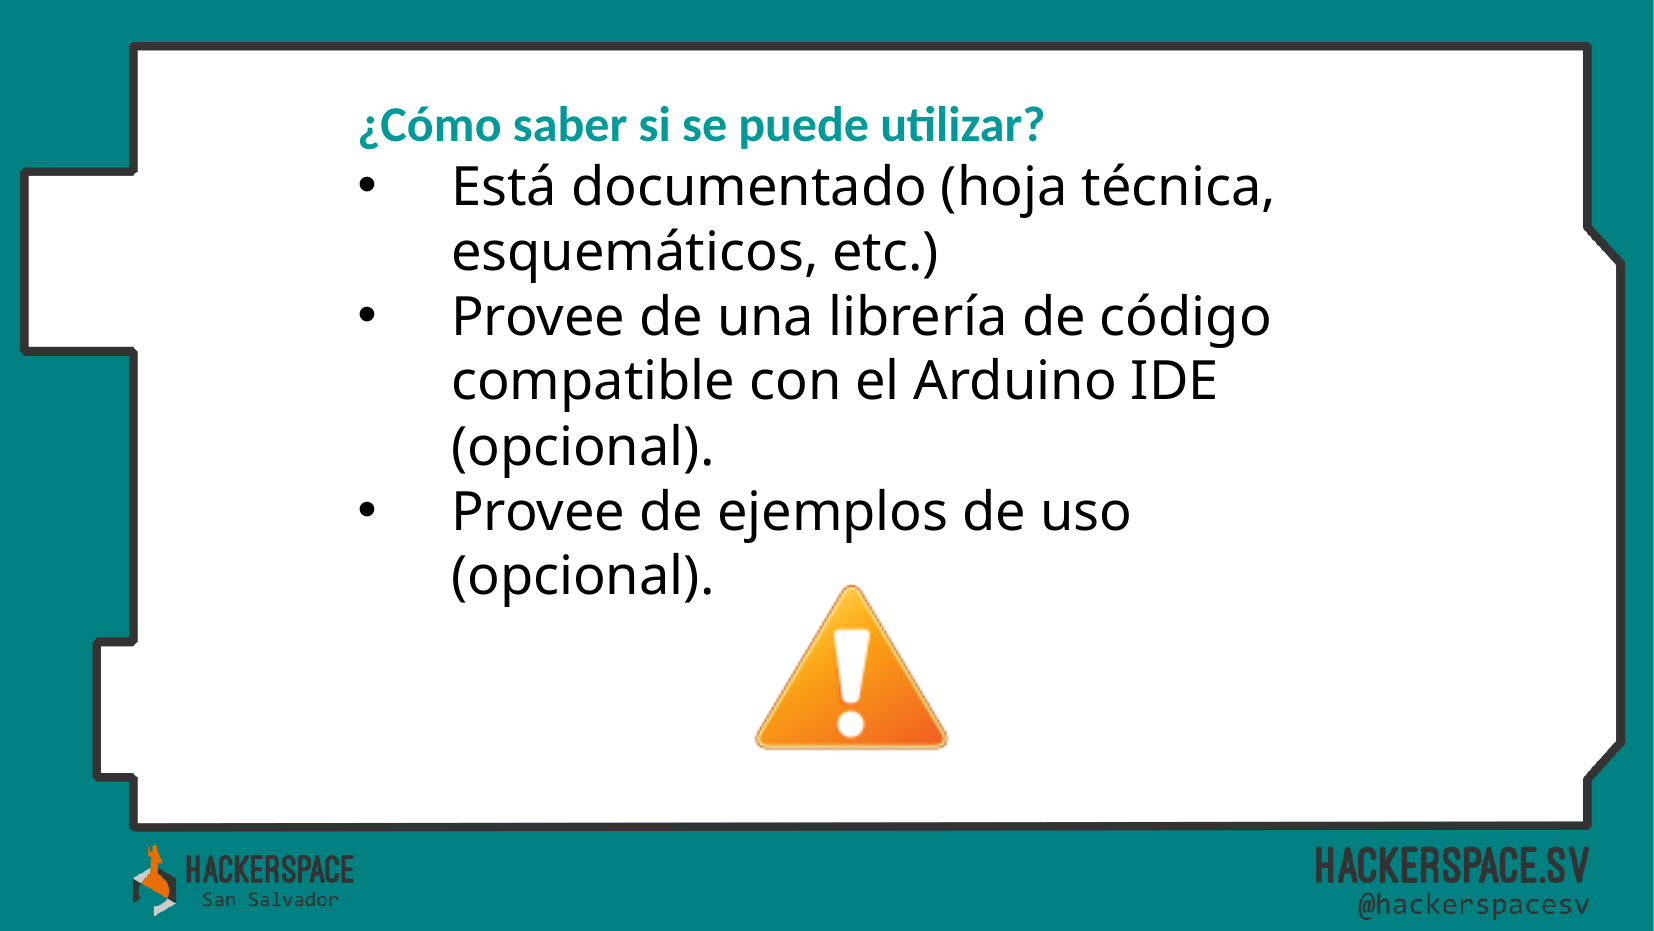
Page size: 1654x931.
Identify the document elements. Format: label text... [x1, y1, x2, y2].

picture [0, 0, 1654, 931]
text_box ¿Cómo saber si se puede utilizar? Está documentado (hoja técnica, esquemáticos, etc.) Provee de una librería de código compatible con el Arduino IDE (opcional). Provee de ejemplos de uso (opcional). [342, 83, 1430, 918]
